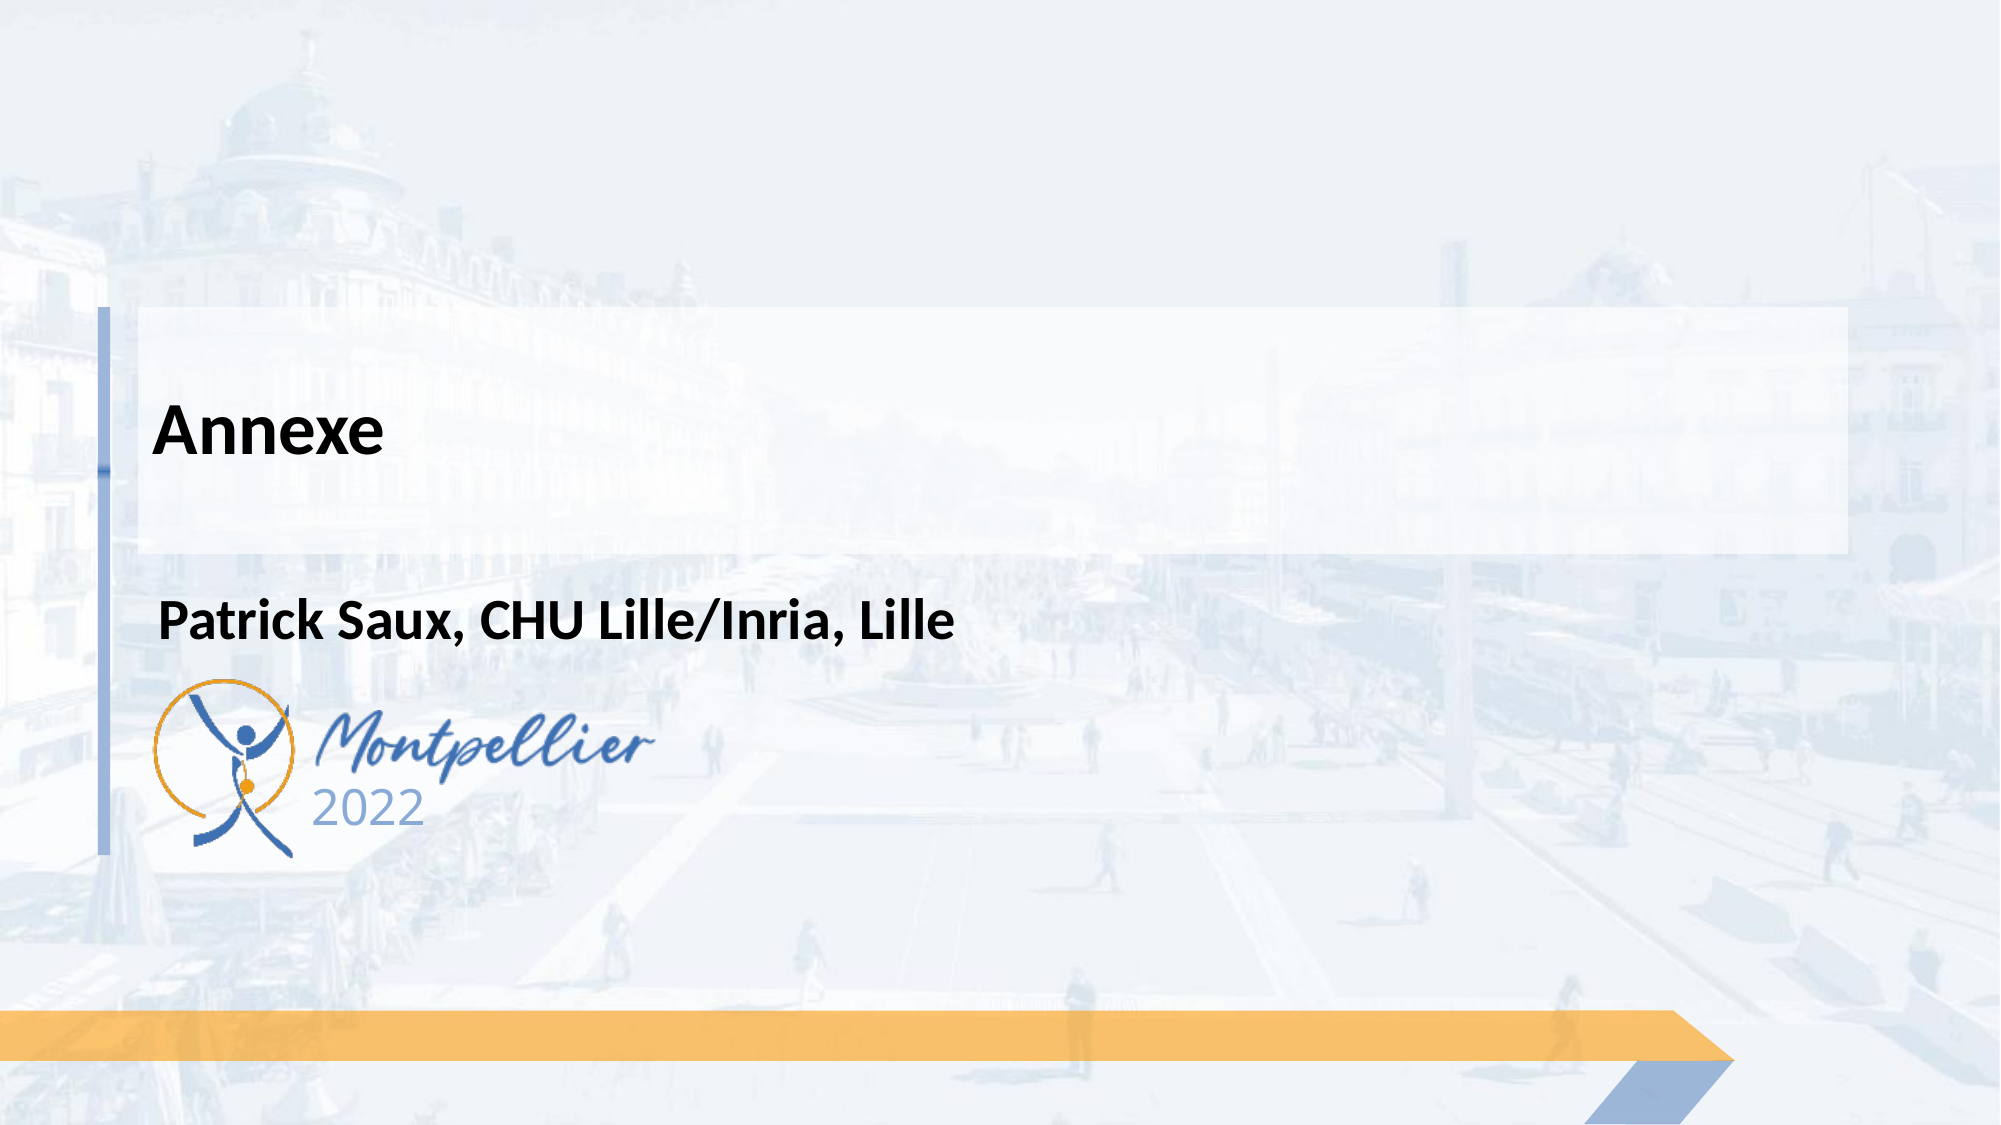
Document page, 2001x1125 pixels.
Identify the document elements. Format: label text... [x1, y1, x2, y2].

picture [0, 0, 2000, 1125]
text_box [97, 307, 111, 856]
text_box Annexe [138, 307, 1849, 554]
text_box Patrick Saux, CHU Lille/Inria, Lille [143, 581, 1869, 839]
picture [0, 1061, 1636, 1125]
text_box 2022 [296, 767, 530, 843]
